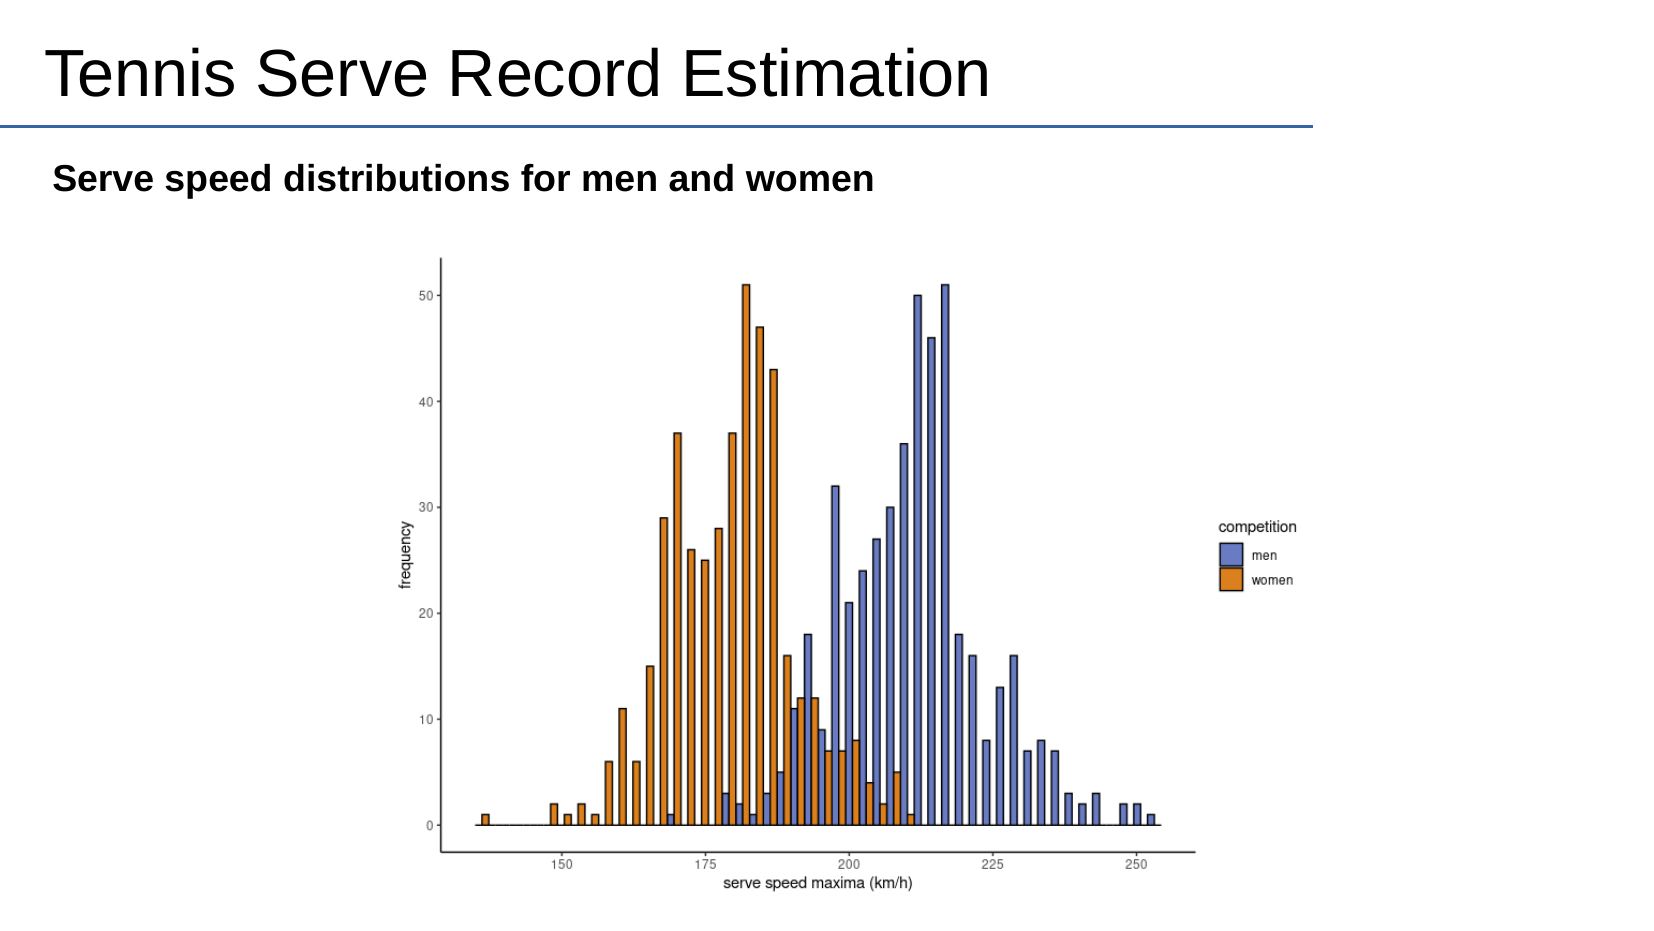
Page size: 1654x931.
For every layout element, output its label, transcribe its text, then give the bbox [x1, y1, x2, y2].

title Tennis Serve Record Estimation [44, 17, 1387, 130]
text_box Serve speed distributions for men and women [37, 150, 1013, 251]
picture [391, 250, 1313, 901]
